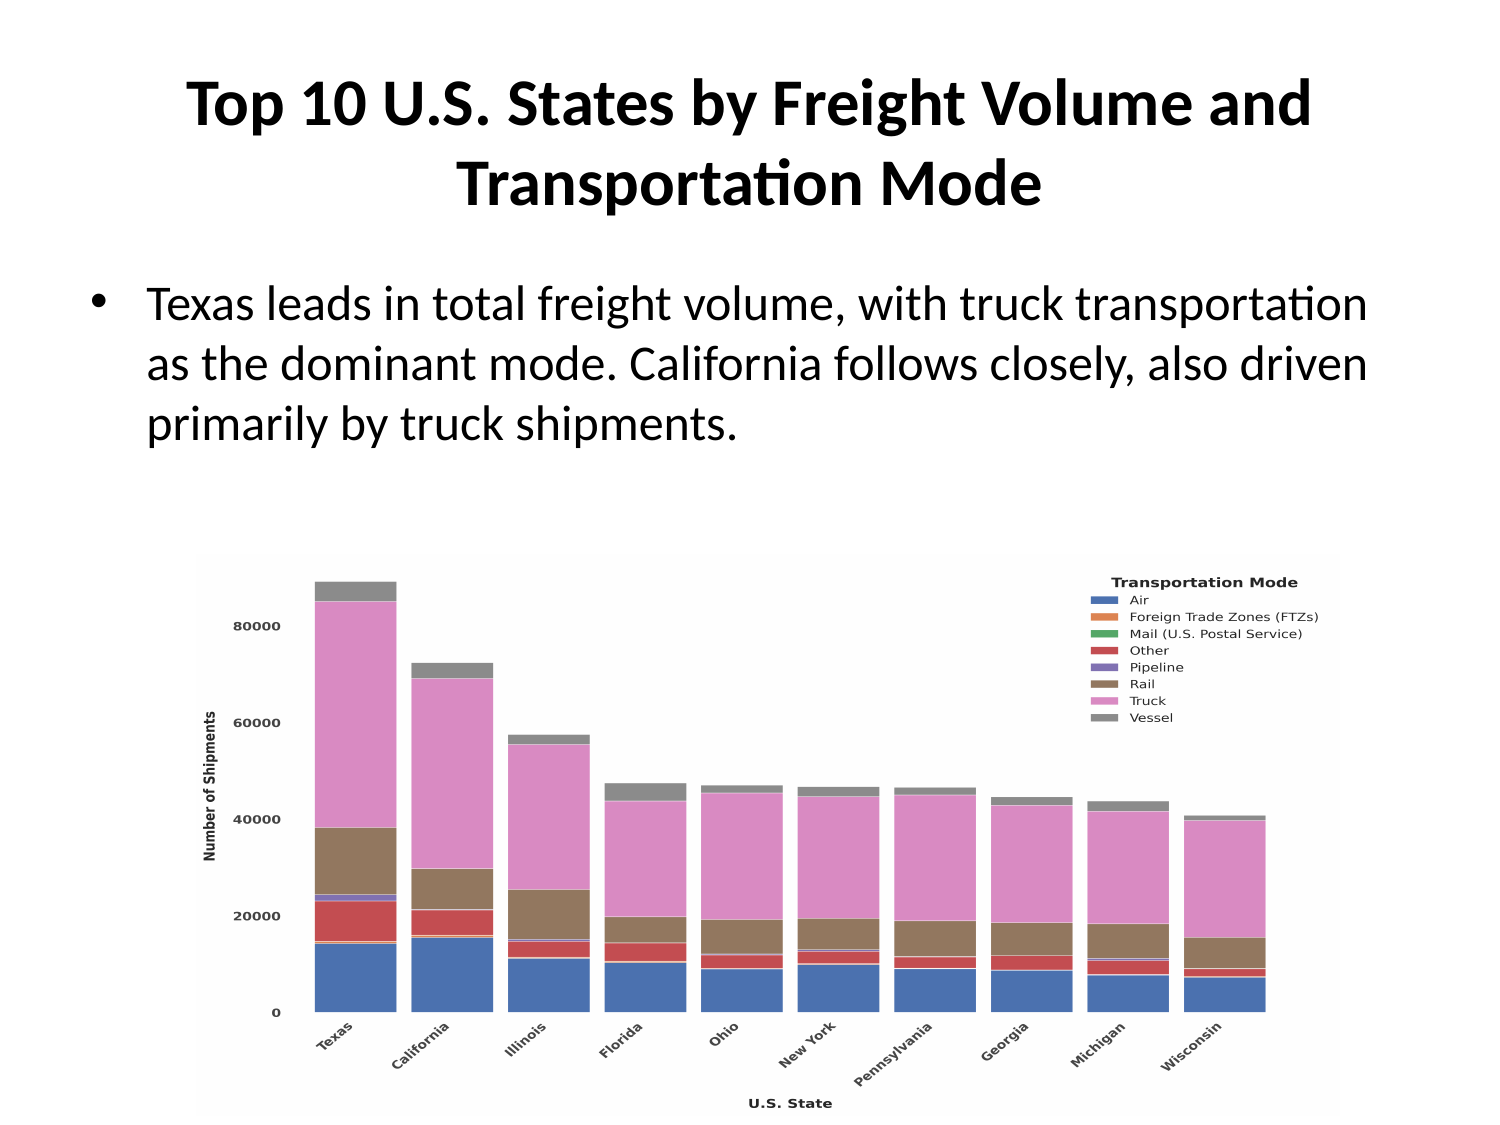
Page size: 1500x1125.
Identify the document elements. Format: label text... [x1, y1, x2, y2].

title Top 10 U.S. States by Freight Volume and Transportation Mode [75, 45, 1425, 233]
picture [196, 554, 1340, 1116]
list Texas leads in total freight volume, with truck transportation as the dominant mode. California follows closely, also driven primarily by truck shipments. [75, 262, 1425, 1005]
